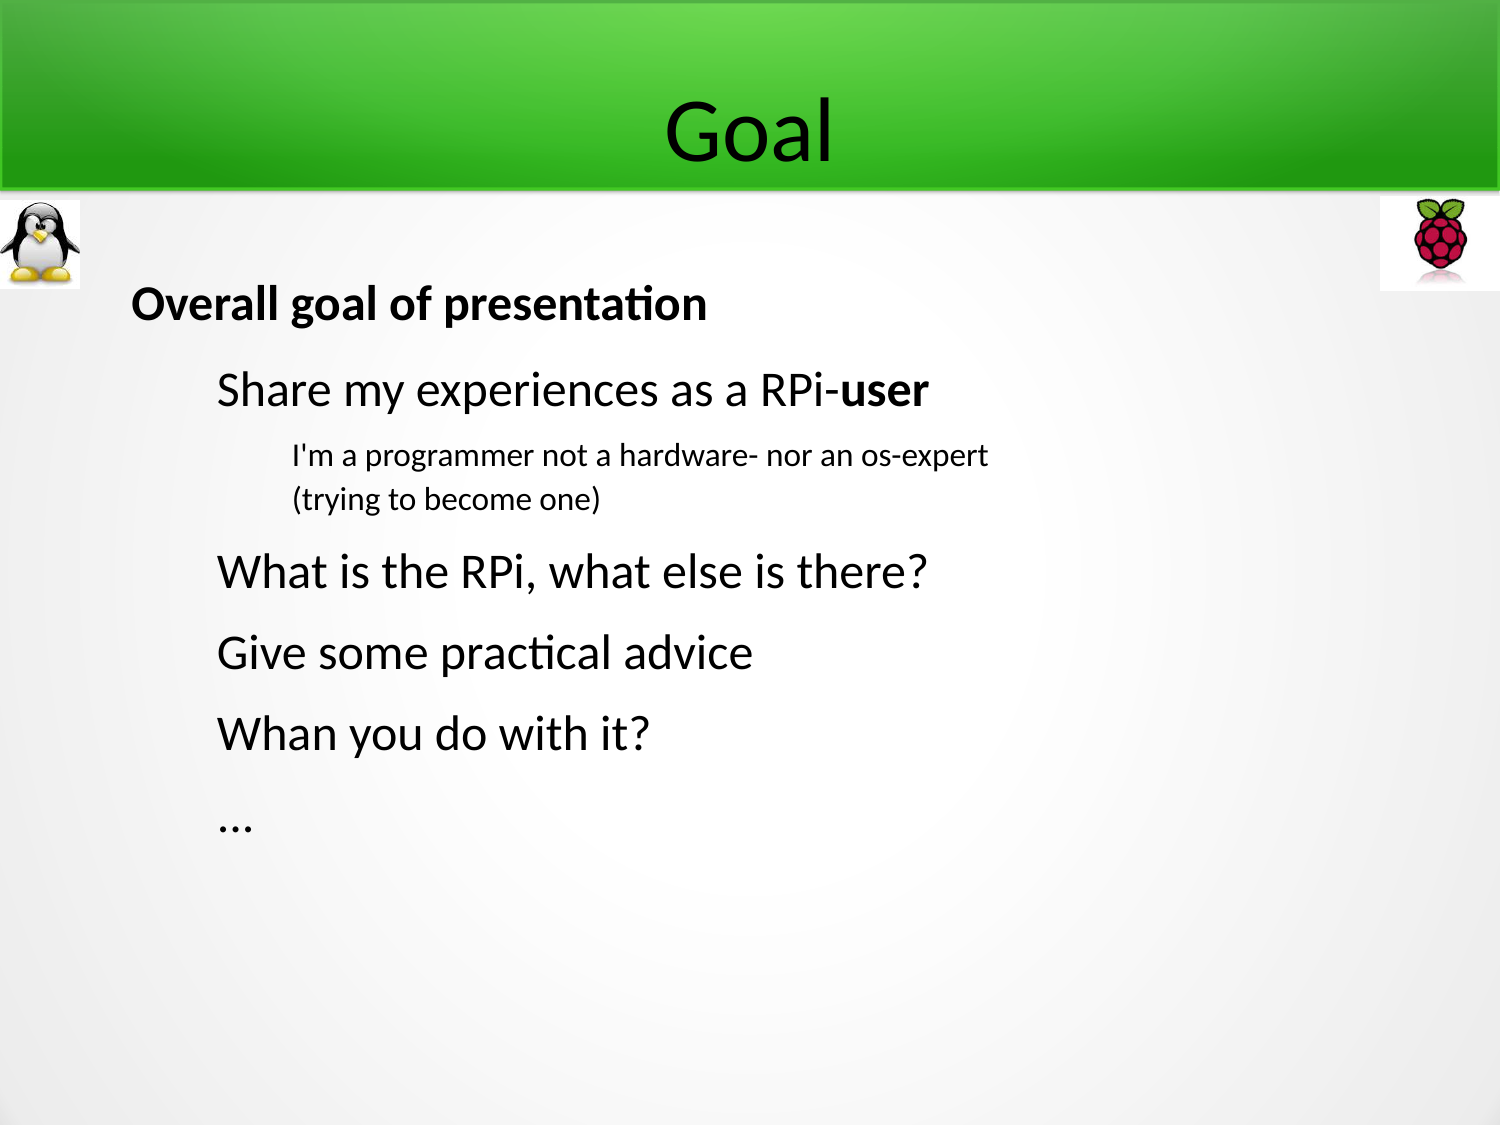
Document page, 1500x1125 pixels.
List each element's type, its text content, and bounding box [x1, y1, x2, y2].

list Overall goal of presentation Share my experiences as a RPi-user I'm a programmer not a hardware- nor an os-expert (trying to become one) What is the RPi, what else is there? Give some practical advice Whan you do with it? ... [60, 262, 1411, 1006]
picture [1380, 196, 1500, 291]
picture [0, 200, 80, 289]
title Goal [75, 45, 1425, 233]
